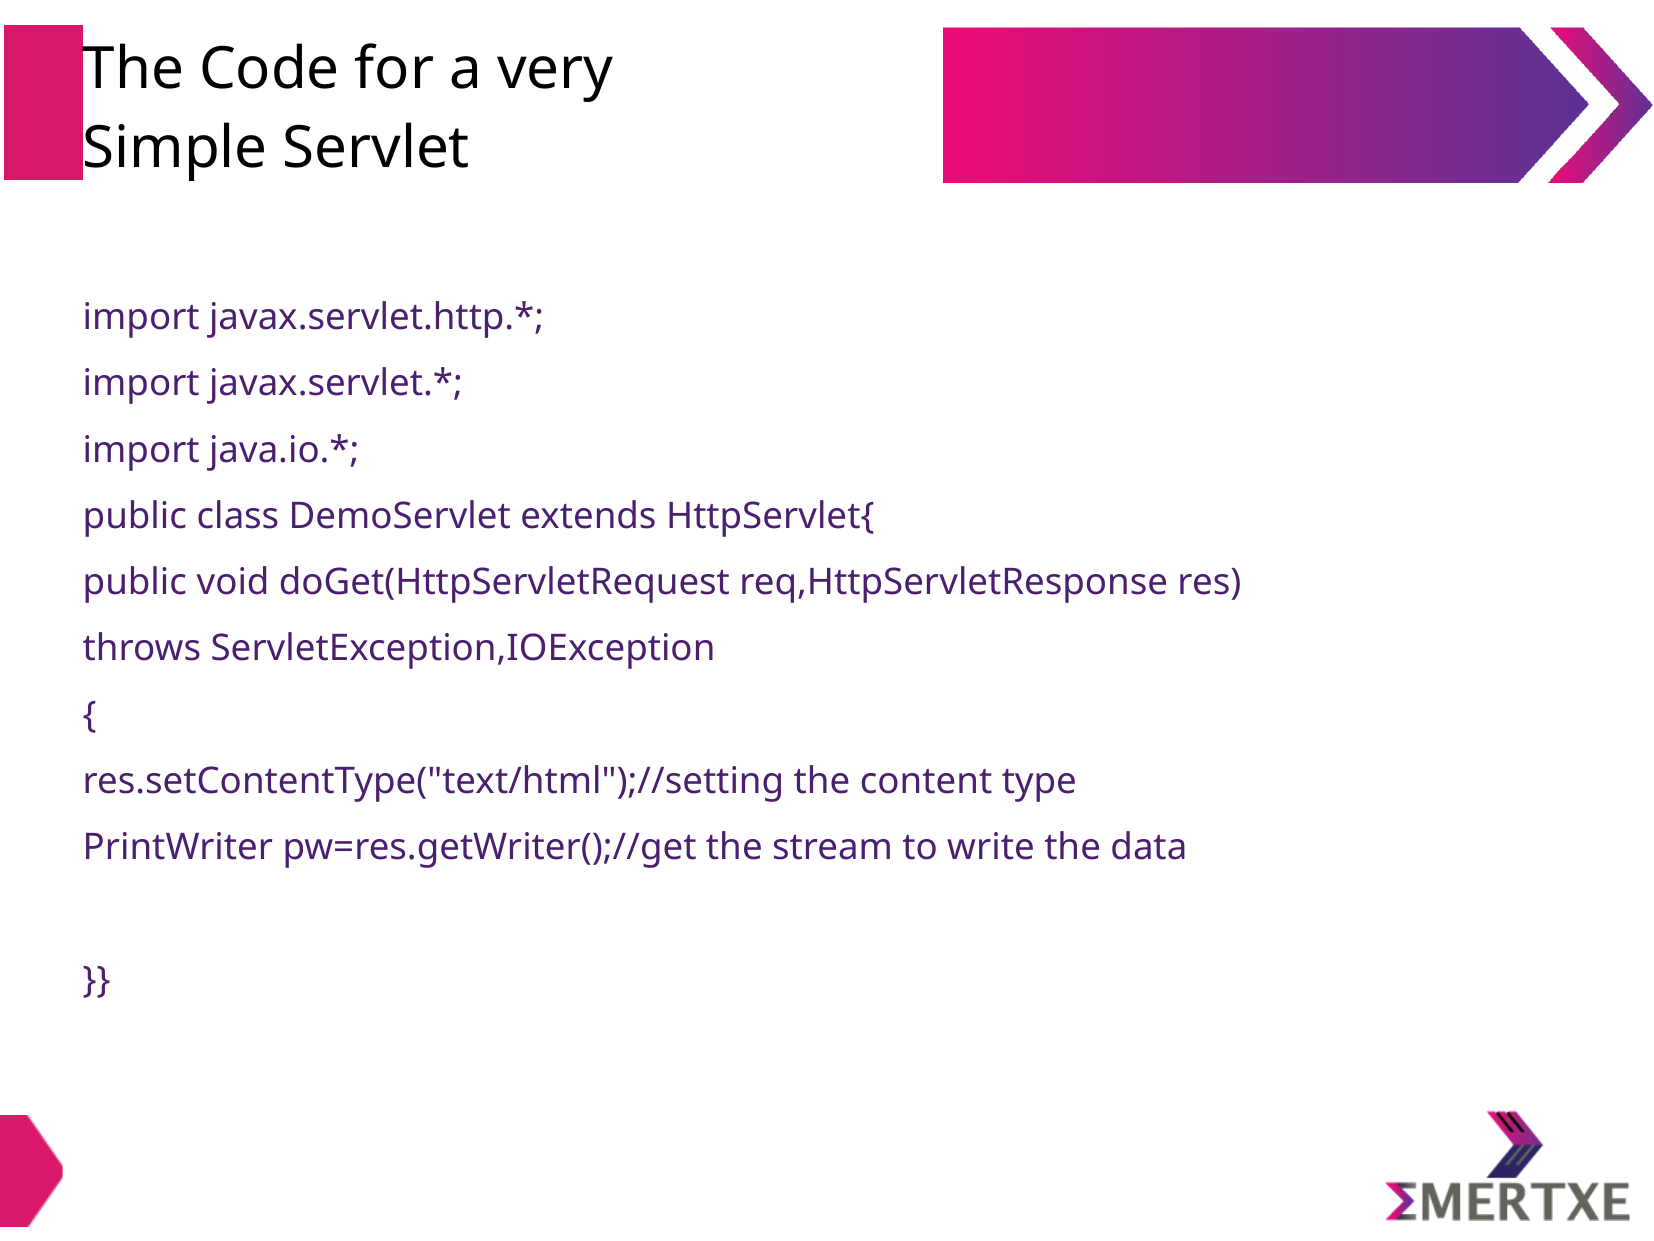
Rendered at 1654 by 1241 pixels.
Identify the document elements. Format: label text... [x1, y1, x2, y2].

picture [1385, 1107, 1631, 1221]
list import javax.servlet.http.*; import javax.servlet.*; import java.io.*; public class DemoServlet extends HttpServlet{ public void doGet(HttpServletRequest req,HttpServletResponse res) throws ServletException,IOException { res.setContentType("text/html");//setting the content type PrintWriter pw=res.getWriter();//get the stream to write the data }} [82, 290, 1571, 1010]
picture [1571, 27, 1653, 183]
title The Code for a very Simple Servlet [82, 2, 1571, 210]
